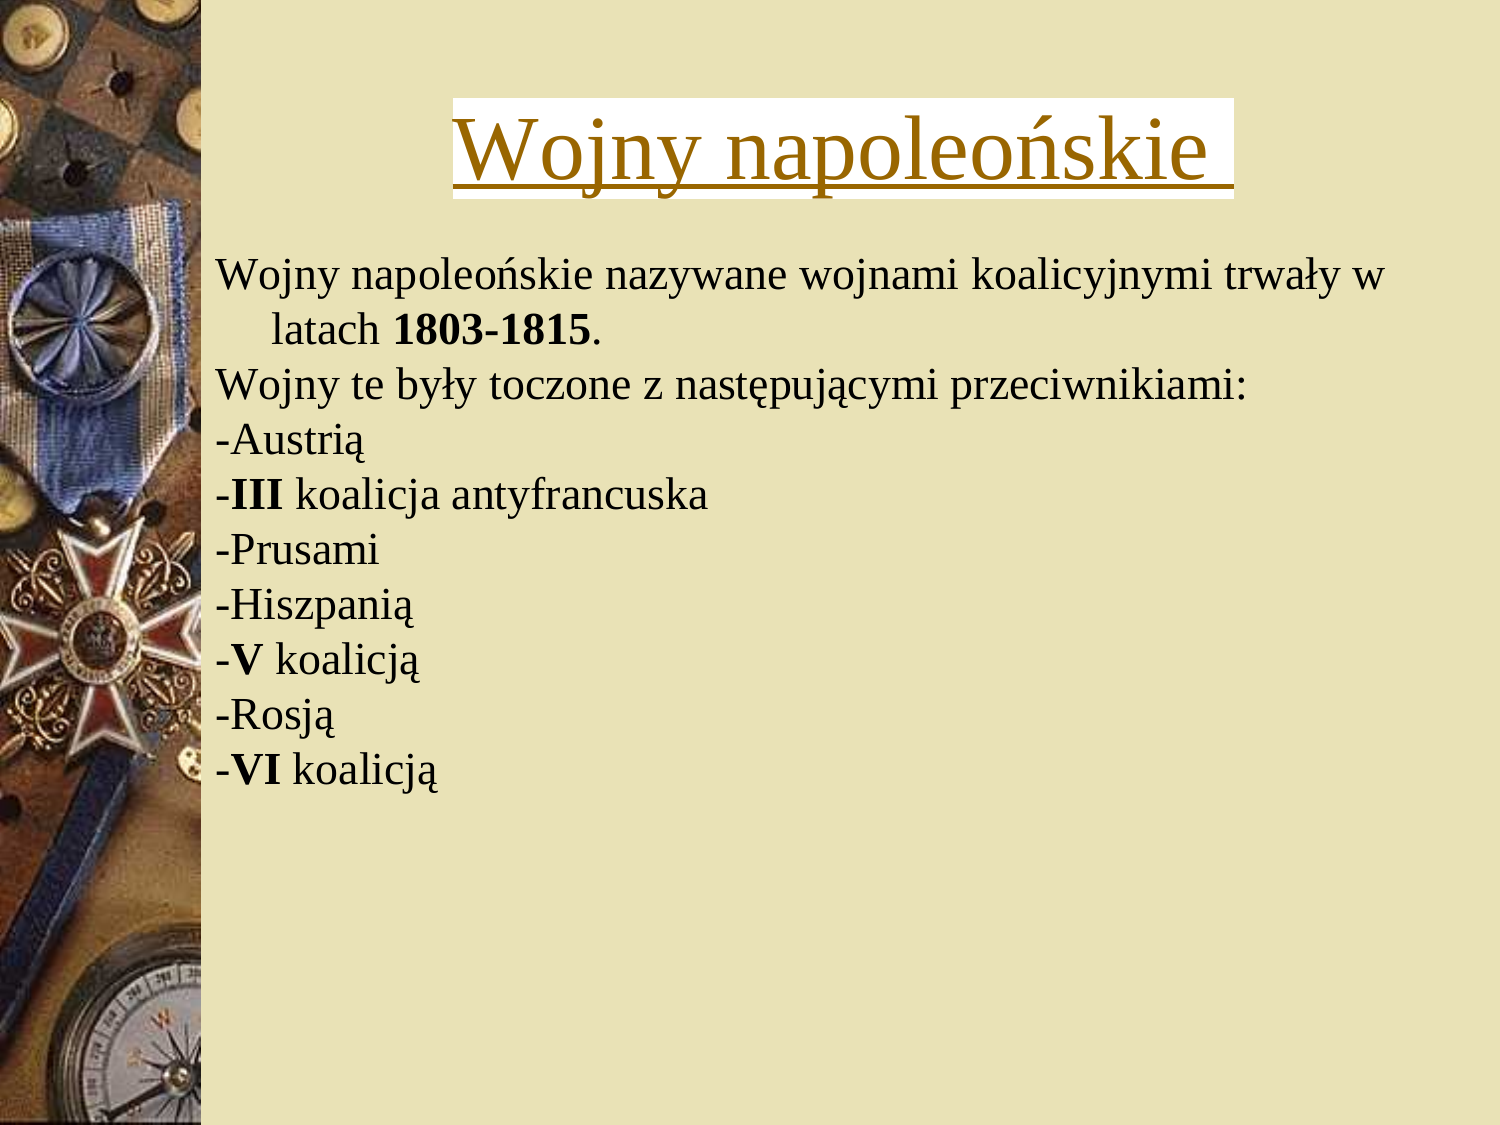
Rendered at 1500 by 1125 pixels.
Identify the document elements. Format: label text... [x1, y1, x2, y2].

text_box Wojny napoleońskie nazywane wojnami koalicyjnymi trwały w latach 1803-1815. Wojny te były toczone z następującymi przeciwnikiami: -Austrią -III koalicja antyfrancuska -Prusami -Hiszpanią -V koalicją -Rosją -VI koalicją [200, 236, 1500, 1008]
title Wojny napoleońskie [224, 48, 1462, 236]
picture [0, 0, 201, 1125]
